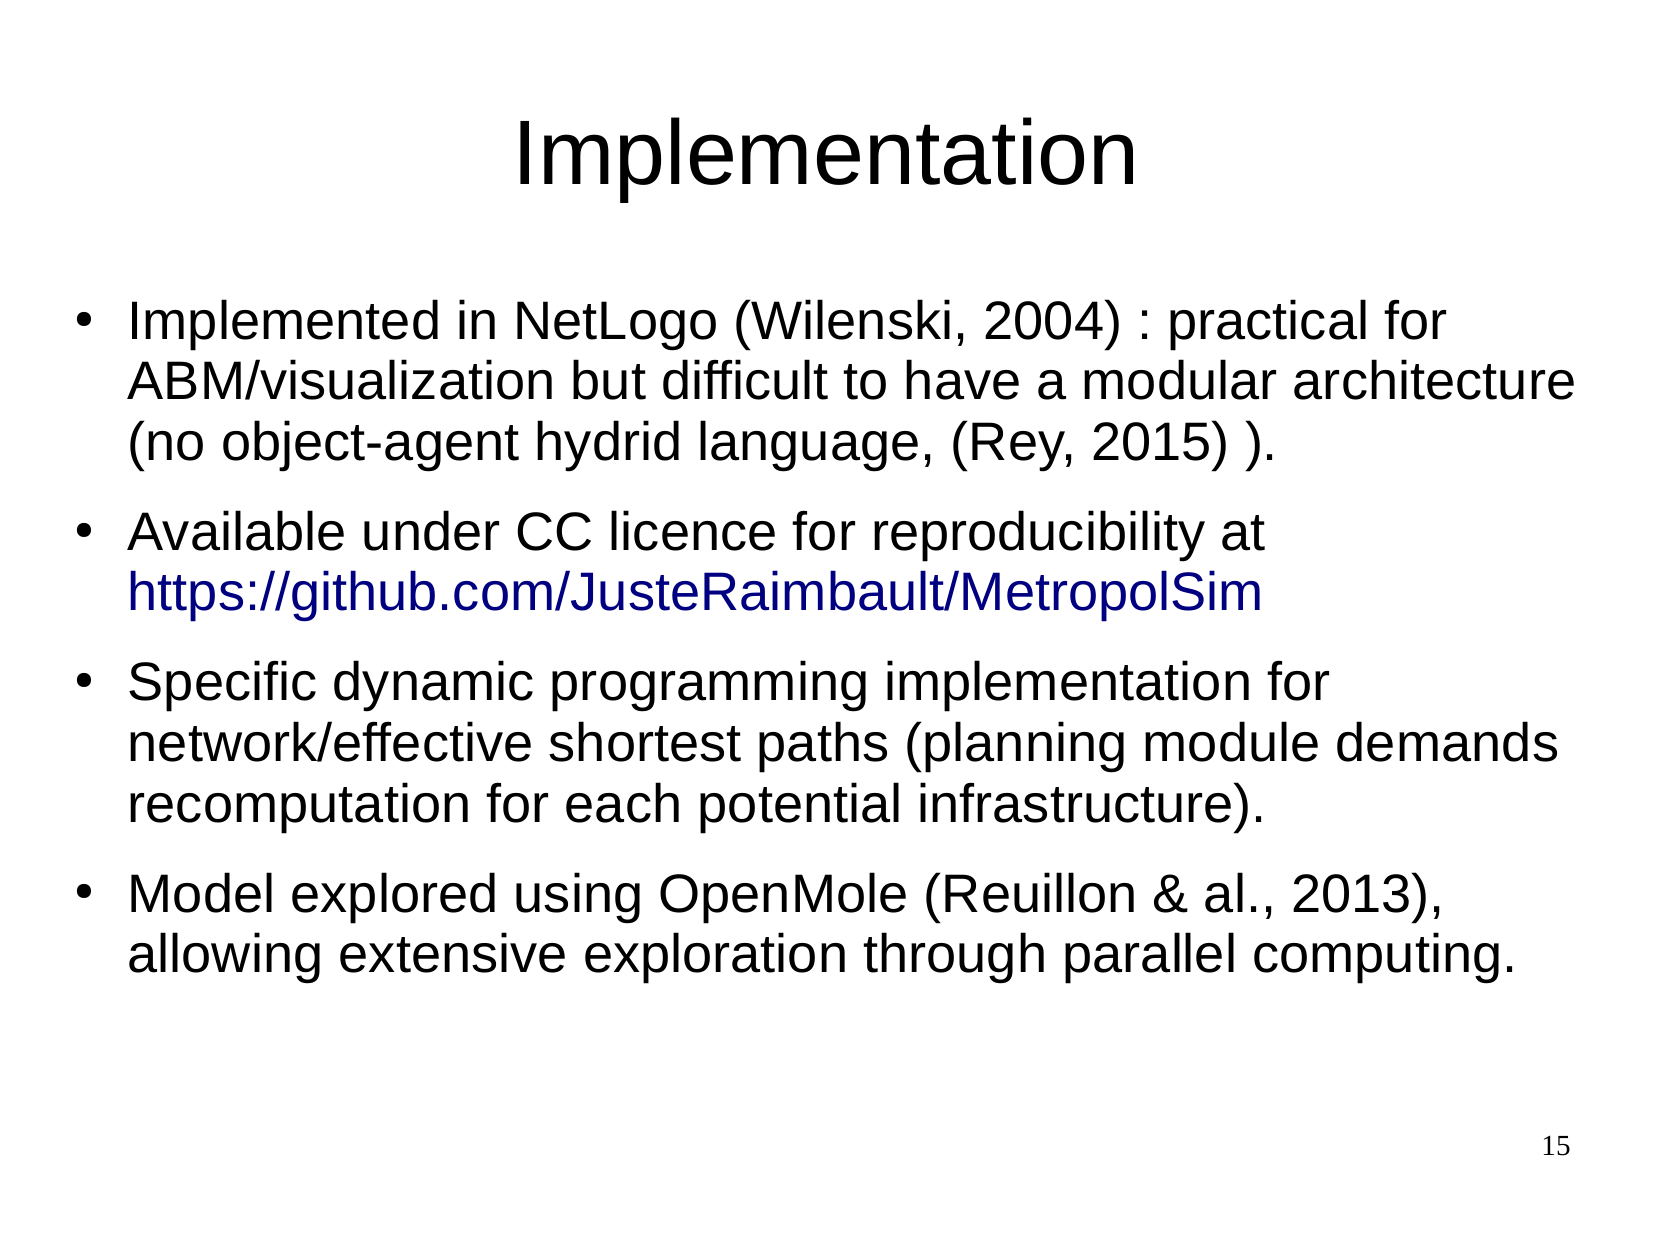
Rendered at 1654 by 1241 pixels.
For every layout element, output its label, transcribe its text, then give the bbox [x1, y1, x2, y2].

title Implementation [82, 49, 1571, 257]
list Implemented in NetLogo (Wilenski, 2004) : practical for ABM/visualization but difficult to have a modular architecture (no object-agent hydrid language, (Rey, 2015) ). Available under CC licence for reproducibility at https://github.com/JusteRaimbault/MetropolSim Specific dynamic programming implementation for network/effective shortest paths (planning module demands recomputation for each potential infrastructure). Model explored using OpenMole (Reuillon & al., 2013), allowing extensive exploration through parallel computing. [56, 290, 1630, 1010]
